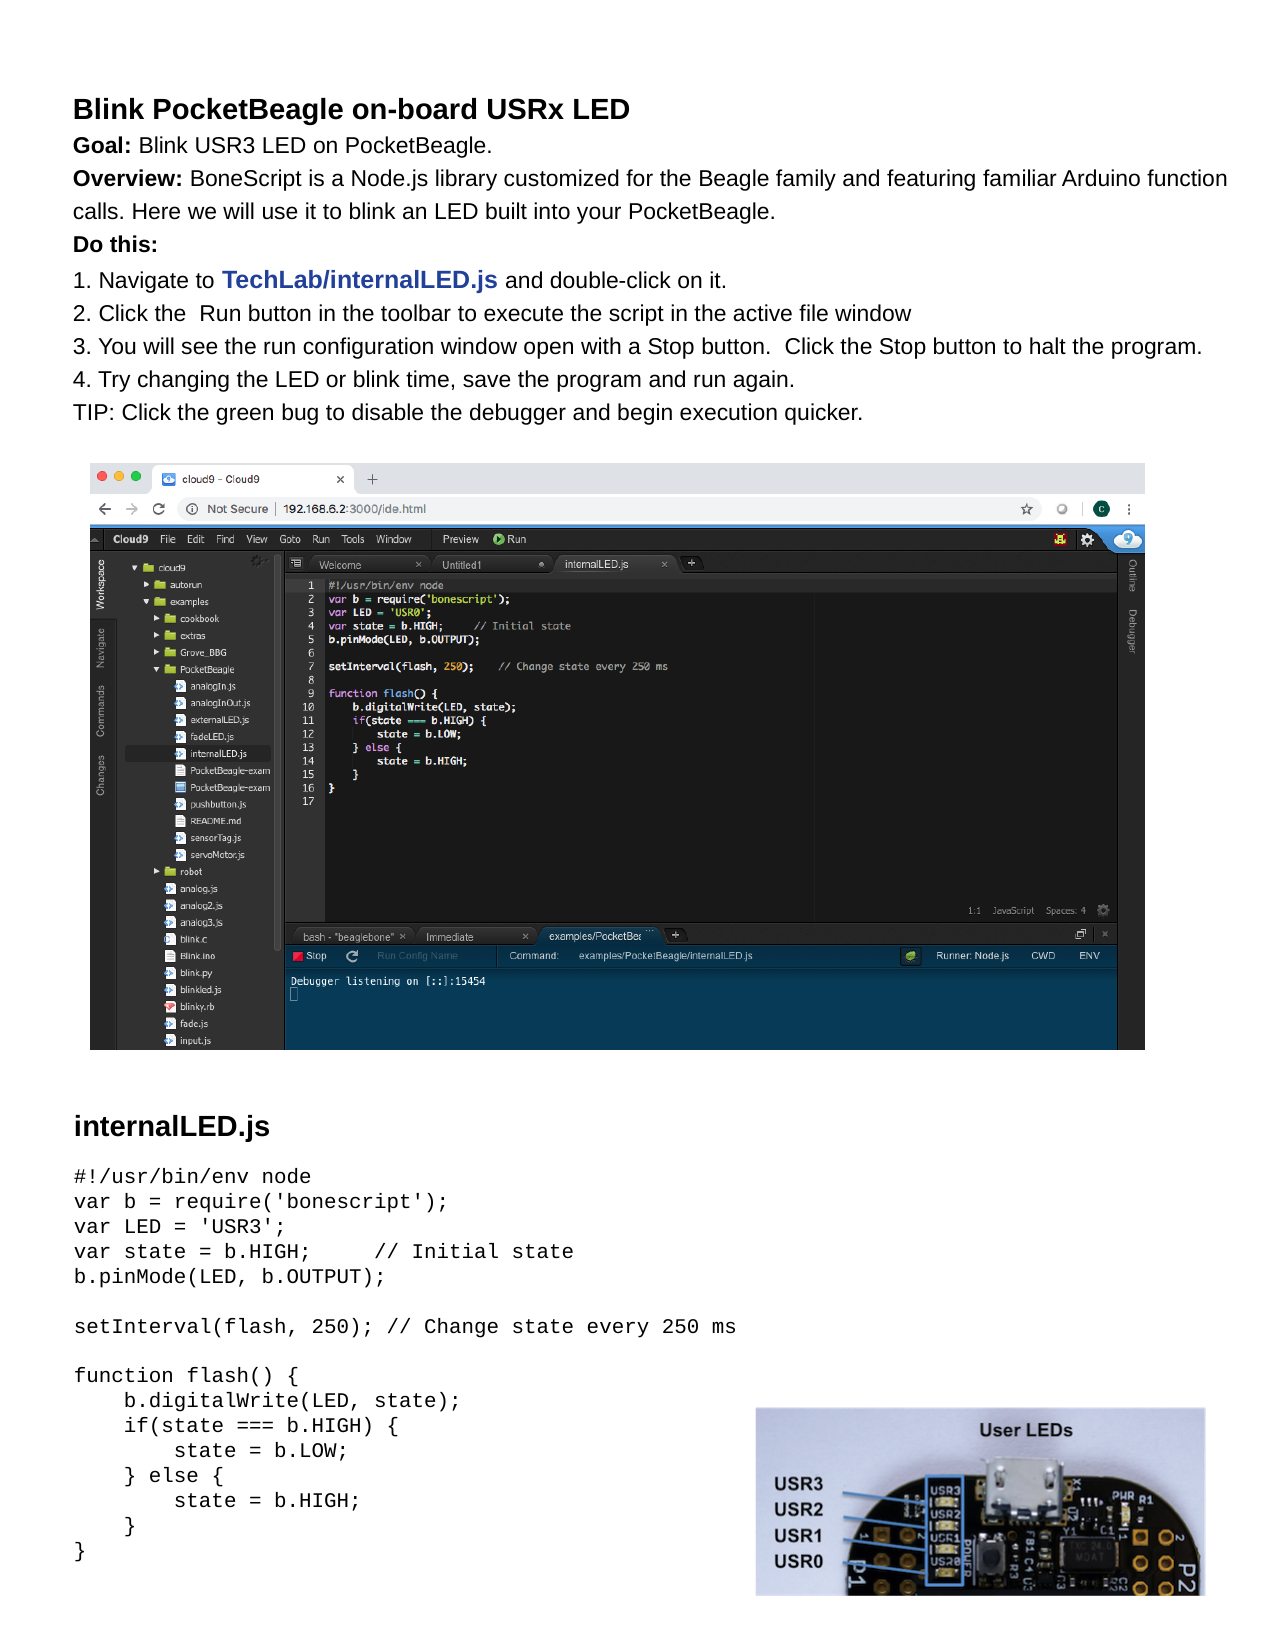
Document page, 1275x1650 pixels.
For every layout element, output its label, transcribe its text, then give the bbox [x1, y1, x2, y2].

picture [755, 1407, 1206, 1596]
text_box Blink PocketBeagle on-board USRx LED Goal: Blink USR3 LED on PocketBeagle. Overview: BoneScript is a Node.js library customized for the Beagle family and featuring familiar Arduino function calls. Here we will use it to blink an LED built into your PocketBeagle. Do this: 1. Navigate to TechLab/internalLED.js and double-click on it. 2. Click the Run button in the toolbar to execute the script in the active file window 3. You will see the run configuration window open with a Stop button. Click the Stop button to halt the program. 4. Try changing the LED or blink time, save the program and run again. TIP: Click the green bug to disable the debugger and begin execution quicker. [58, 76, 1248, 433]
text_box internalLED.js [59, 1092, 286, 1150]
picture [90, 463, 1145, 1051]
text_box #!/usr/bin/env node var b = require('bonescript'); var LED = 'USR3'; var state = b.HIGH; // Initial state b.pinMode(LED, b.OUTPUT); setInterval(flash, 250); // Change state every 250 ms function flash() { b.digitalWrite(LED, state); if(state === b.HIGH) { state = b.LOW; } else { state = b.HIGH; } } [59, 1154, 757, 1570]
